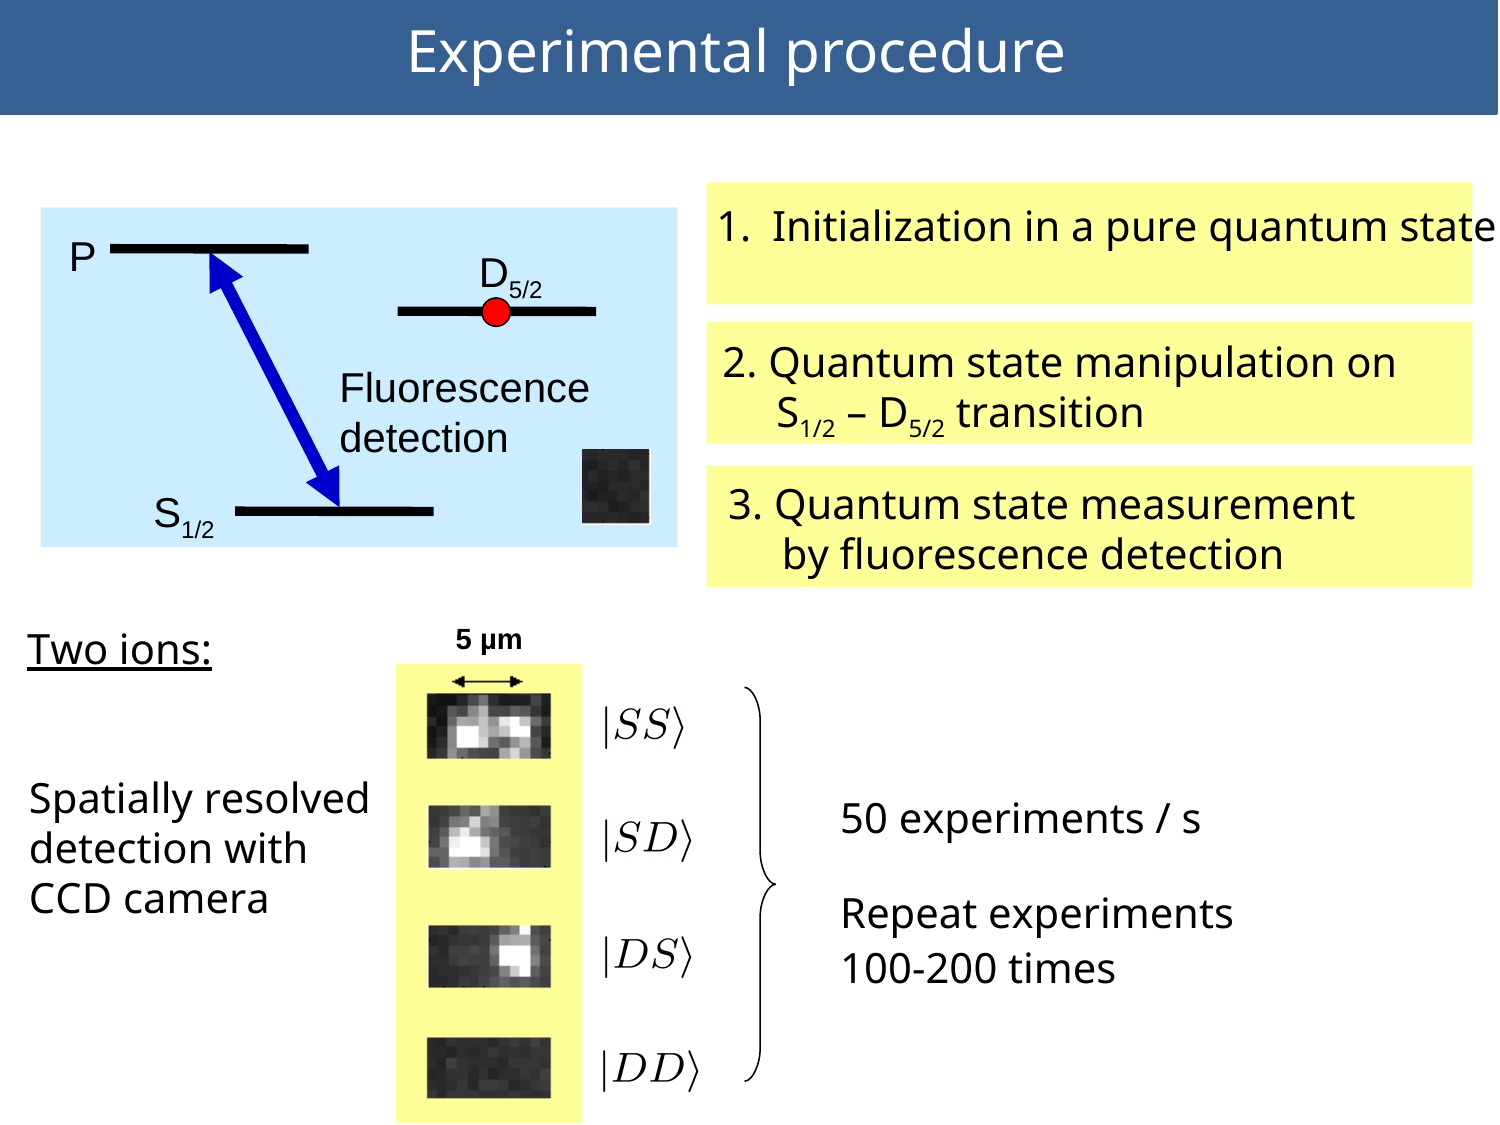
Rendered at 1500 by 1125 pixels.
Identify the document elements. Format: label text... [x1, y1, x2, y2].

text_box 3. Quantum state measurement by fluorescence detection [713, 470, 1371, 587]
list Experimental procedure [173, 12, 1299, 115]
text_box Initialization in a pure quantum state [701, 192, 1500, 308]
text_box [706, 321, 1473, 444]
text_box Two ions: [12, 614, 228, 681]
picture [604, 706, 684, 749]
text_box 2. Quantum state manipulation on S1/2 – D5/2 transition [707, 328, 1413, 451]
picture [604, 936, 692, 978]
picture [396, 664, 584, 1125]
text_box 50 experiments / s Repeat experiments 100-200 times [825, 794, 1250, 1000]
text_box [40, 207, 678, 547]
picture [602, 1050, 699, 1092]
text_box 5 µm [440, 612, 538, 664]
picture [604, 819, 692, 862]
text_box [706, 182, 1473, 192]
text_box [706, 465, 1473, 588]
text_box Spatially resolved detection with CCD camera [14, 764, 387, 930]
text_box P [54, 221, 112, 288]
text_box Fluorescence detection [324, 352, 606, 469]
text_box D5/2 [463, 238, 558, 311]
picture [582, 449, 651, 525]
text_box S1/2 [138, 478, 230, 551]
